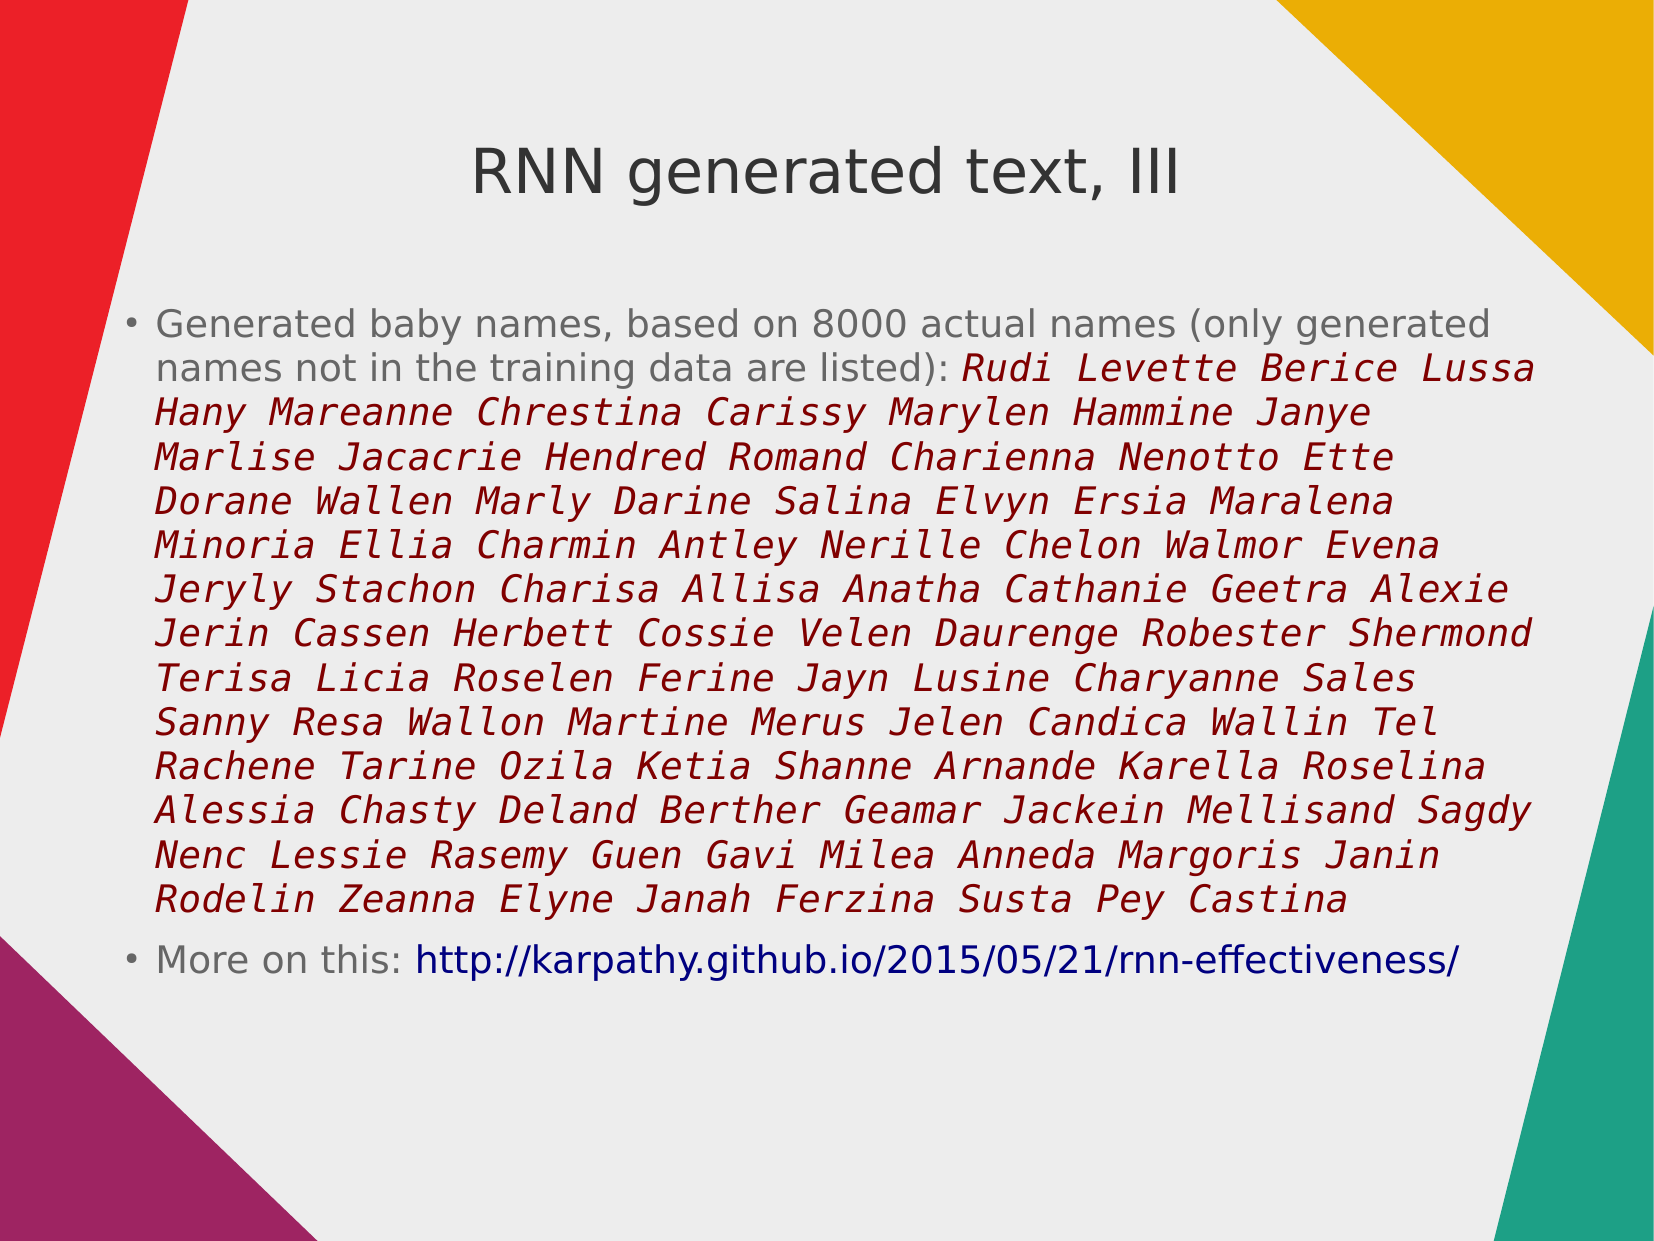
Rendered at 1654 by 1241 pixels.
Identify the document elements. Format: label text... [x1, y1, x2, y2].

title RNN generated text, III [114, 73, 1539, 271]
list Generated baby names, based on 8000 actual names (only generated names not in the training data are listed): Rudi Levette Berice Lussa Hany Mareanne Chrestina Carissy Marylen Hammine Janye Marlise Jacacrie Hendred Romand Charienna Nenotto Ette Dorane Wallen Marly Darine Salina Elvyn Ersia Maralena Minoria Ellia Charmin Antley Nerille Chelon Walmor Evena Jeryly Stachon Charisa Allisa Anatha Cathanie Geetra Alexie Jerin Cassen Herbett Cossie Velen Daurenge Robester Shermond Terisa Licia Roselen Ferine Jayn Lusine Charyanne Sales Sanny Resa Wallon Martine Merus Jelen Candica Wallin Tel Rachene Tarine Ozila Ketia Shanne Arnande Karella Roselina Alessia Chasty Deland Berther Geamar Jackein Mellisand Sagdy Nenc Lessie Rasemy Guen Gavi Milea Anneda Margoris Janin Rodelin Zeanna Elyne Janah Ferzina Susta Pey Castina More on this: http://karpathy.github.io/2015/05/21/rnn-effectiveness/ [114, 302, 1539, 1033]
